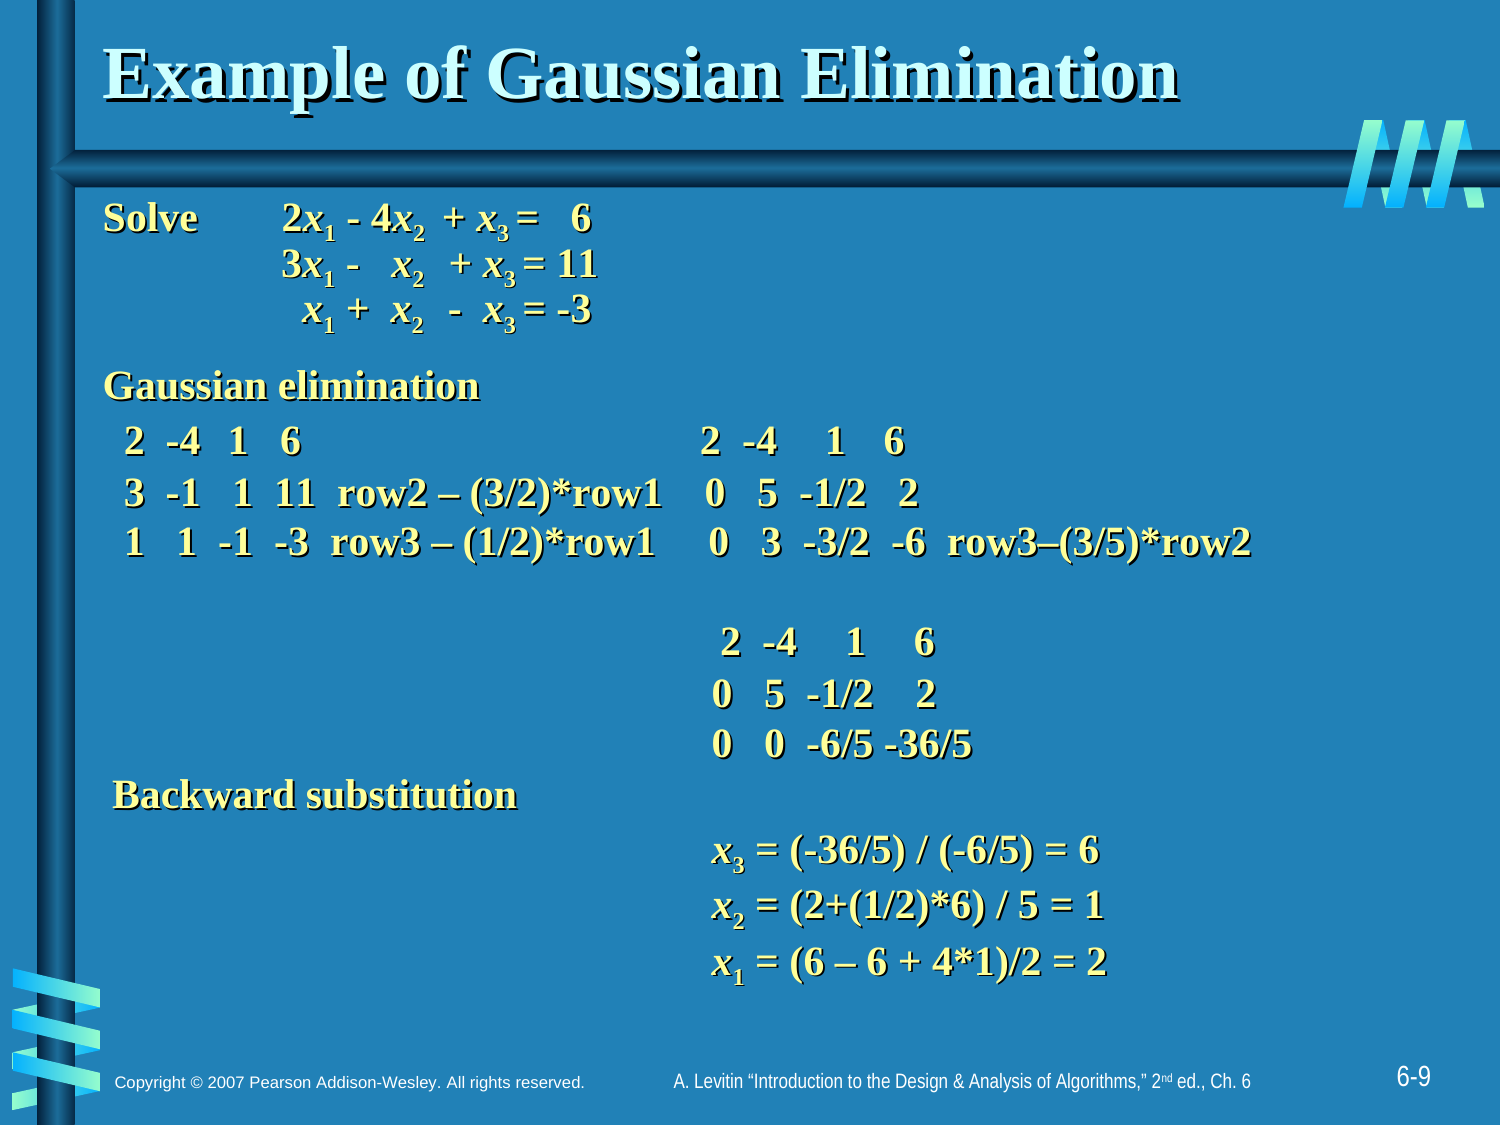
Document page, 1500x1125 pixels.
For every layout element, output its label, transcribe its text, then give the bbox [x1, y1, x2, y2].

title Example of Gaussian Elimination [87, 24, 1388, 113]
list Solve 2x1 - 4x2 + x3 = 6 3x1 - x2 + x3 = 11 x1 + x2 - x3 = -3 Gaussian elimination 2 -4 1 6 2 -4 1 6 3 -1 1 11 row2 – (3/2)*row1 0 5 -1/2 2 1 1 -1 -3 row3 – (1/2)*row1 0 3 -3/2 -6 row3–(3/5)*row2 2 -4 1 6 0 5 -1/2 2 0 0 -6/5 -36/5 Backward substitution x3 = (-36/5) / (-6/5) = 6 x2 = (2+(1/2)*6) / 5 = 1 x1 = (6 – 6 + 4*1)/2 = 2 [87, 187, 1438, 1075]
